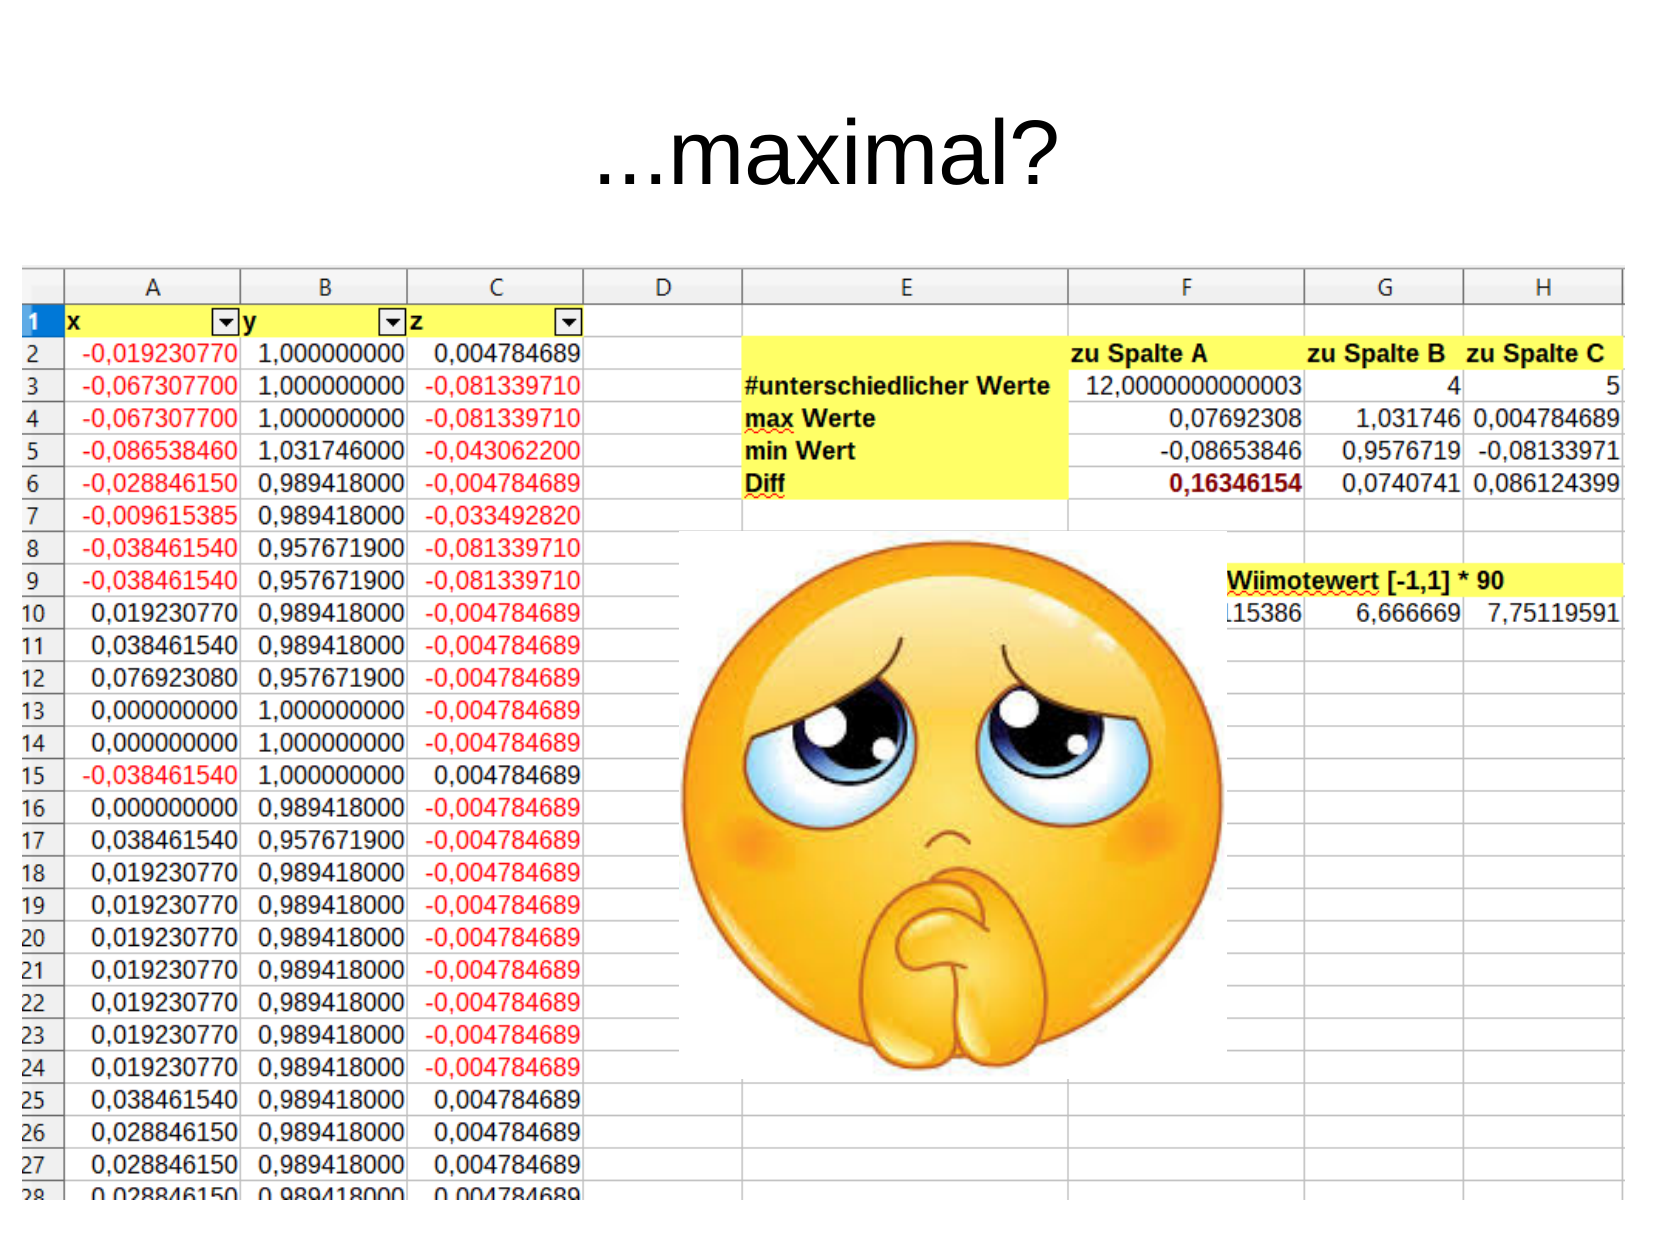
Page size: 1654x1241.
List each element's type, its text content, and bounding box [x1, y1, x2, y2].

picture [22, 265, 1625, 1200]
title ...maximal? [82, 49, 1571, 257]
